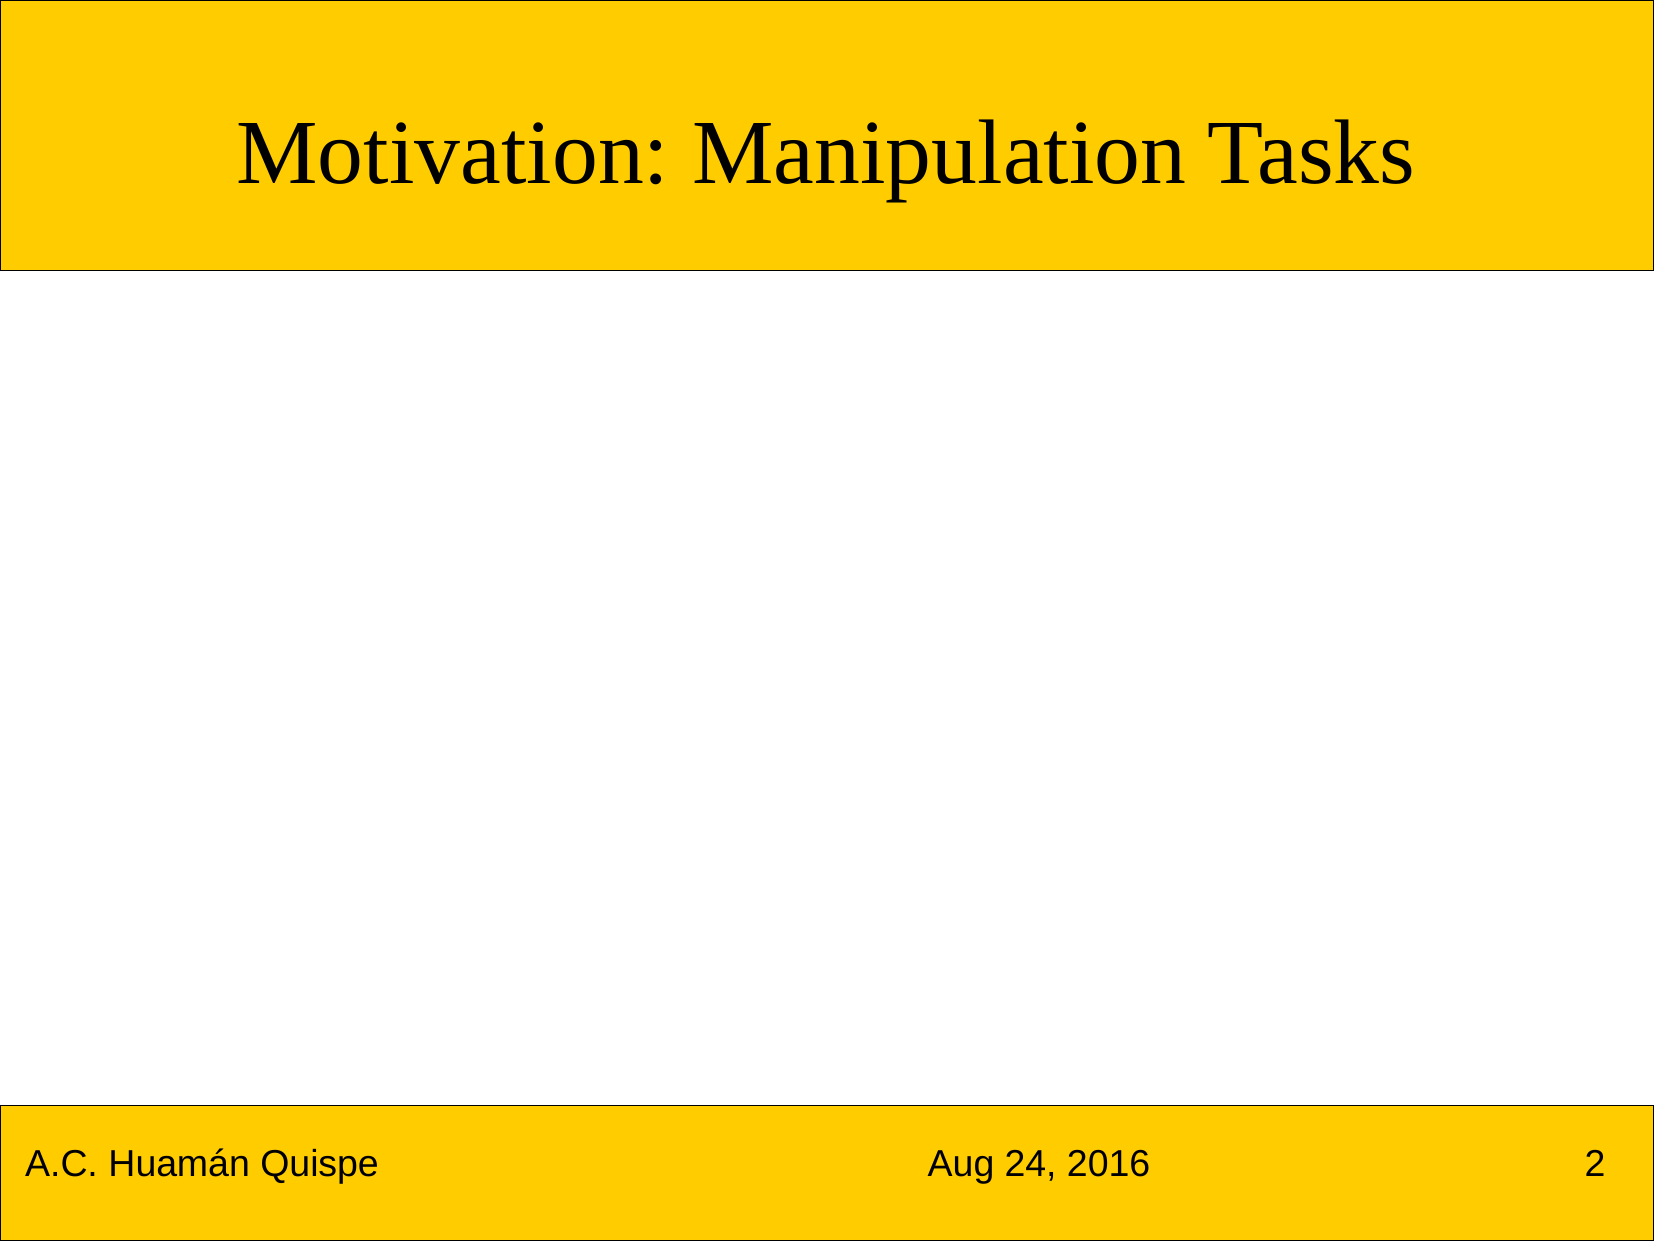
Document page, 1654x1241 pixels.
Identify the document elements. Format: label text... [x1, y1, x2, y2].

title Motivation: Manipulation Tasks [82, 49, 1571, 257]
